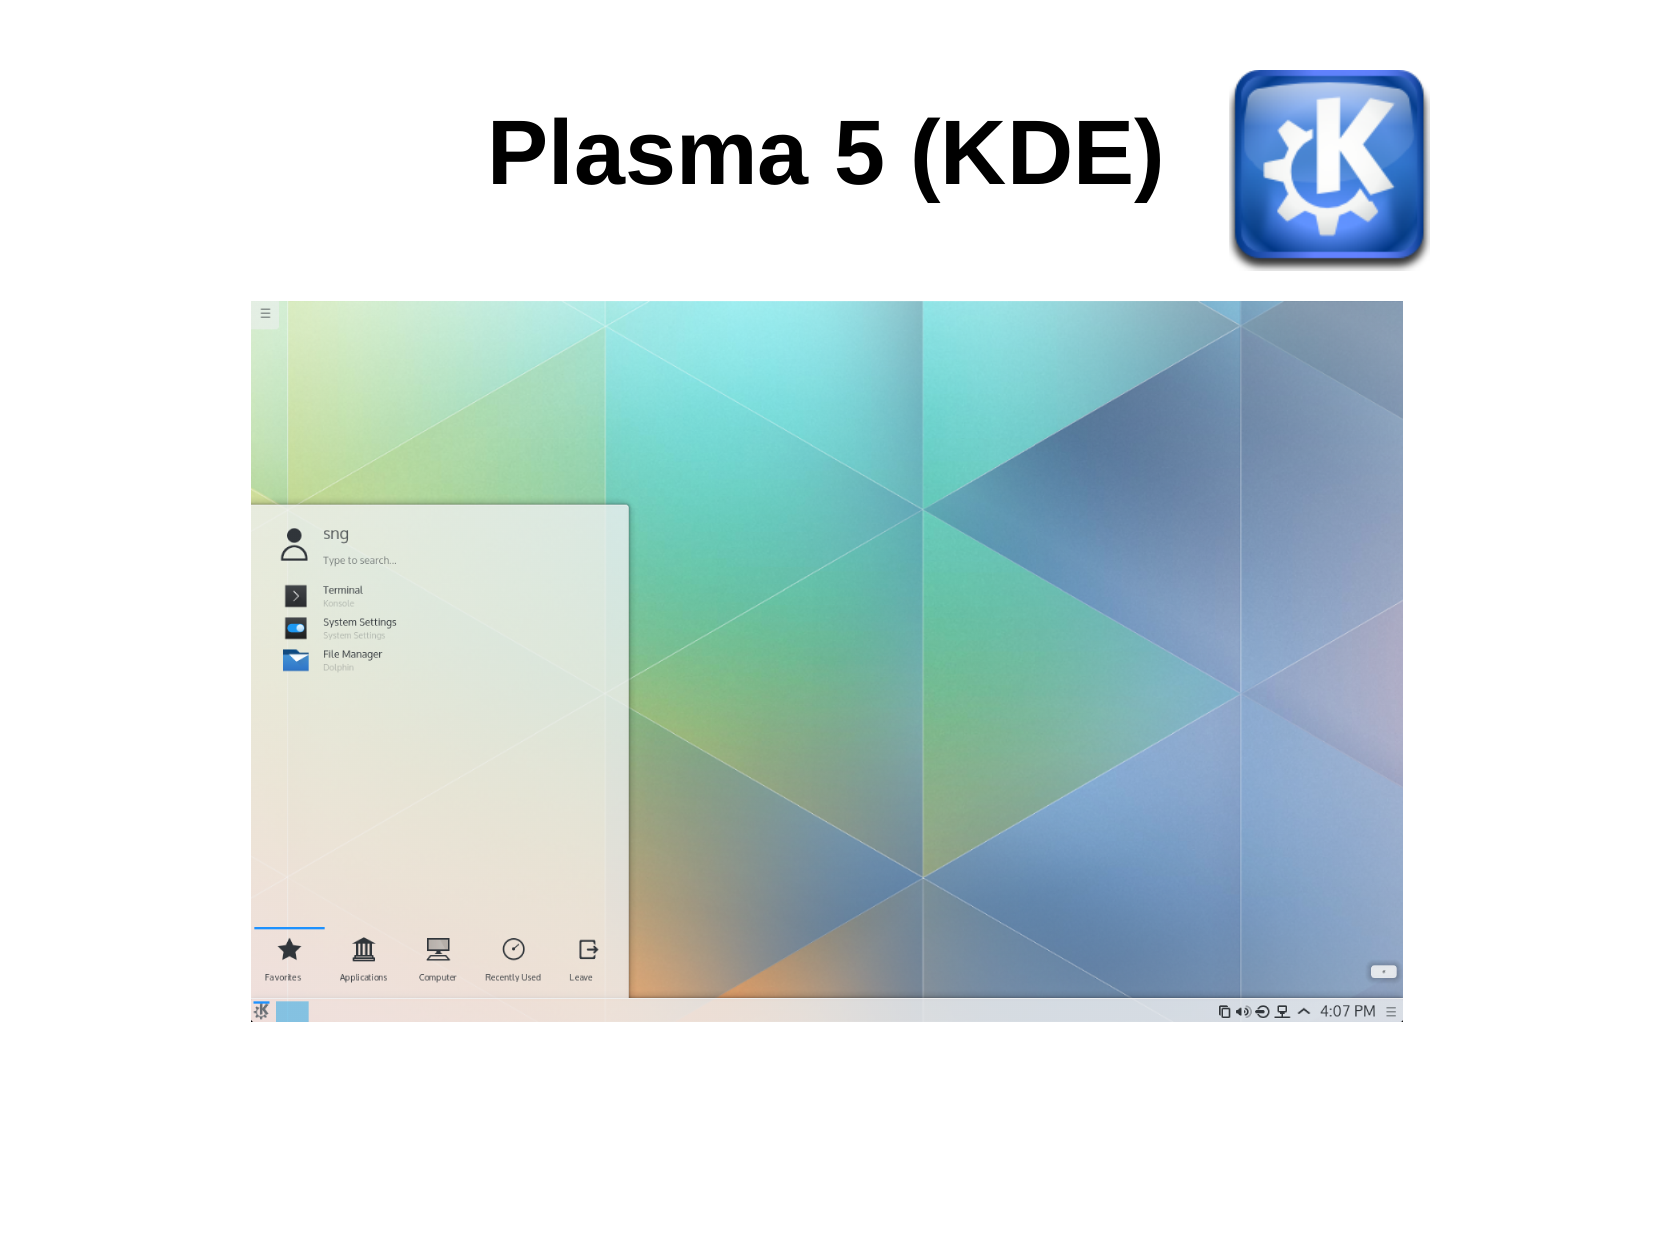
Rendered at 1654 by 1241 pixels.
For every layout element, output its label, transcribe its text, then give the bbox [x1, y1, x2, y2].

picture [1229, 70, 1430, 271]
picture [251, 301, 1403, 1022]
title Plasma 5 (KDE) [82, 49, 1571, 257]
